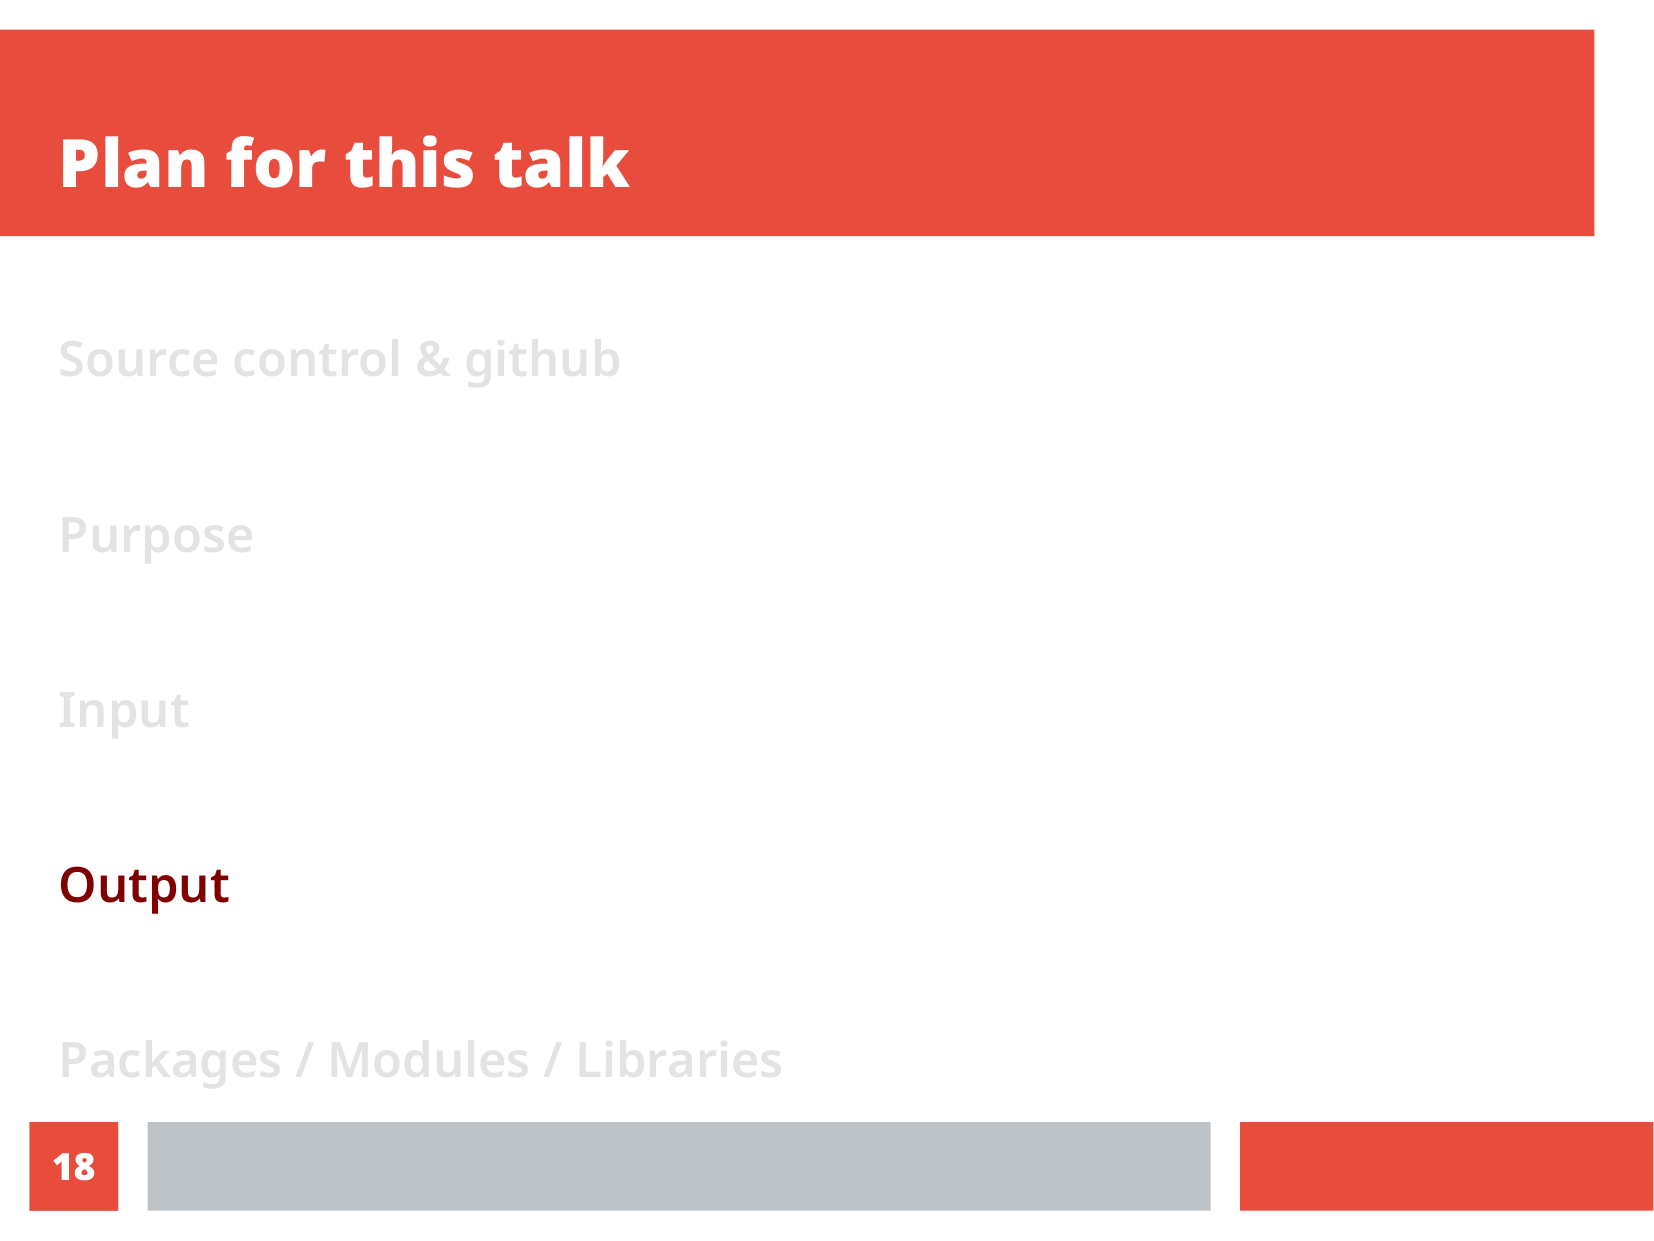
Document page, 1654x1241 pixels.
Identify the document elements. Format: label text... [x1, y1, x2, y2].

list Source control & github Purpose Input Output Packages / Modules / Libraries [59, 324, 1565, 1093]
title Plan for this talk [59, 59, 1595, 207]
